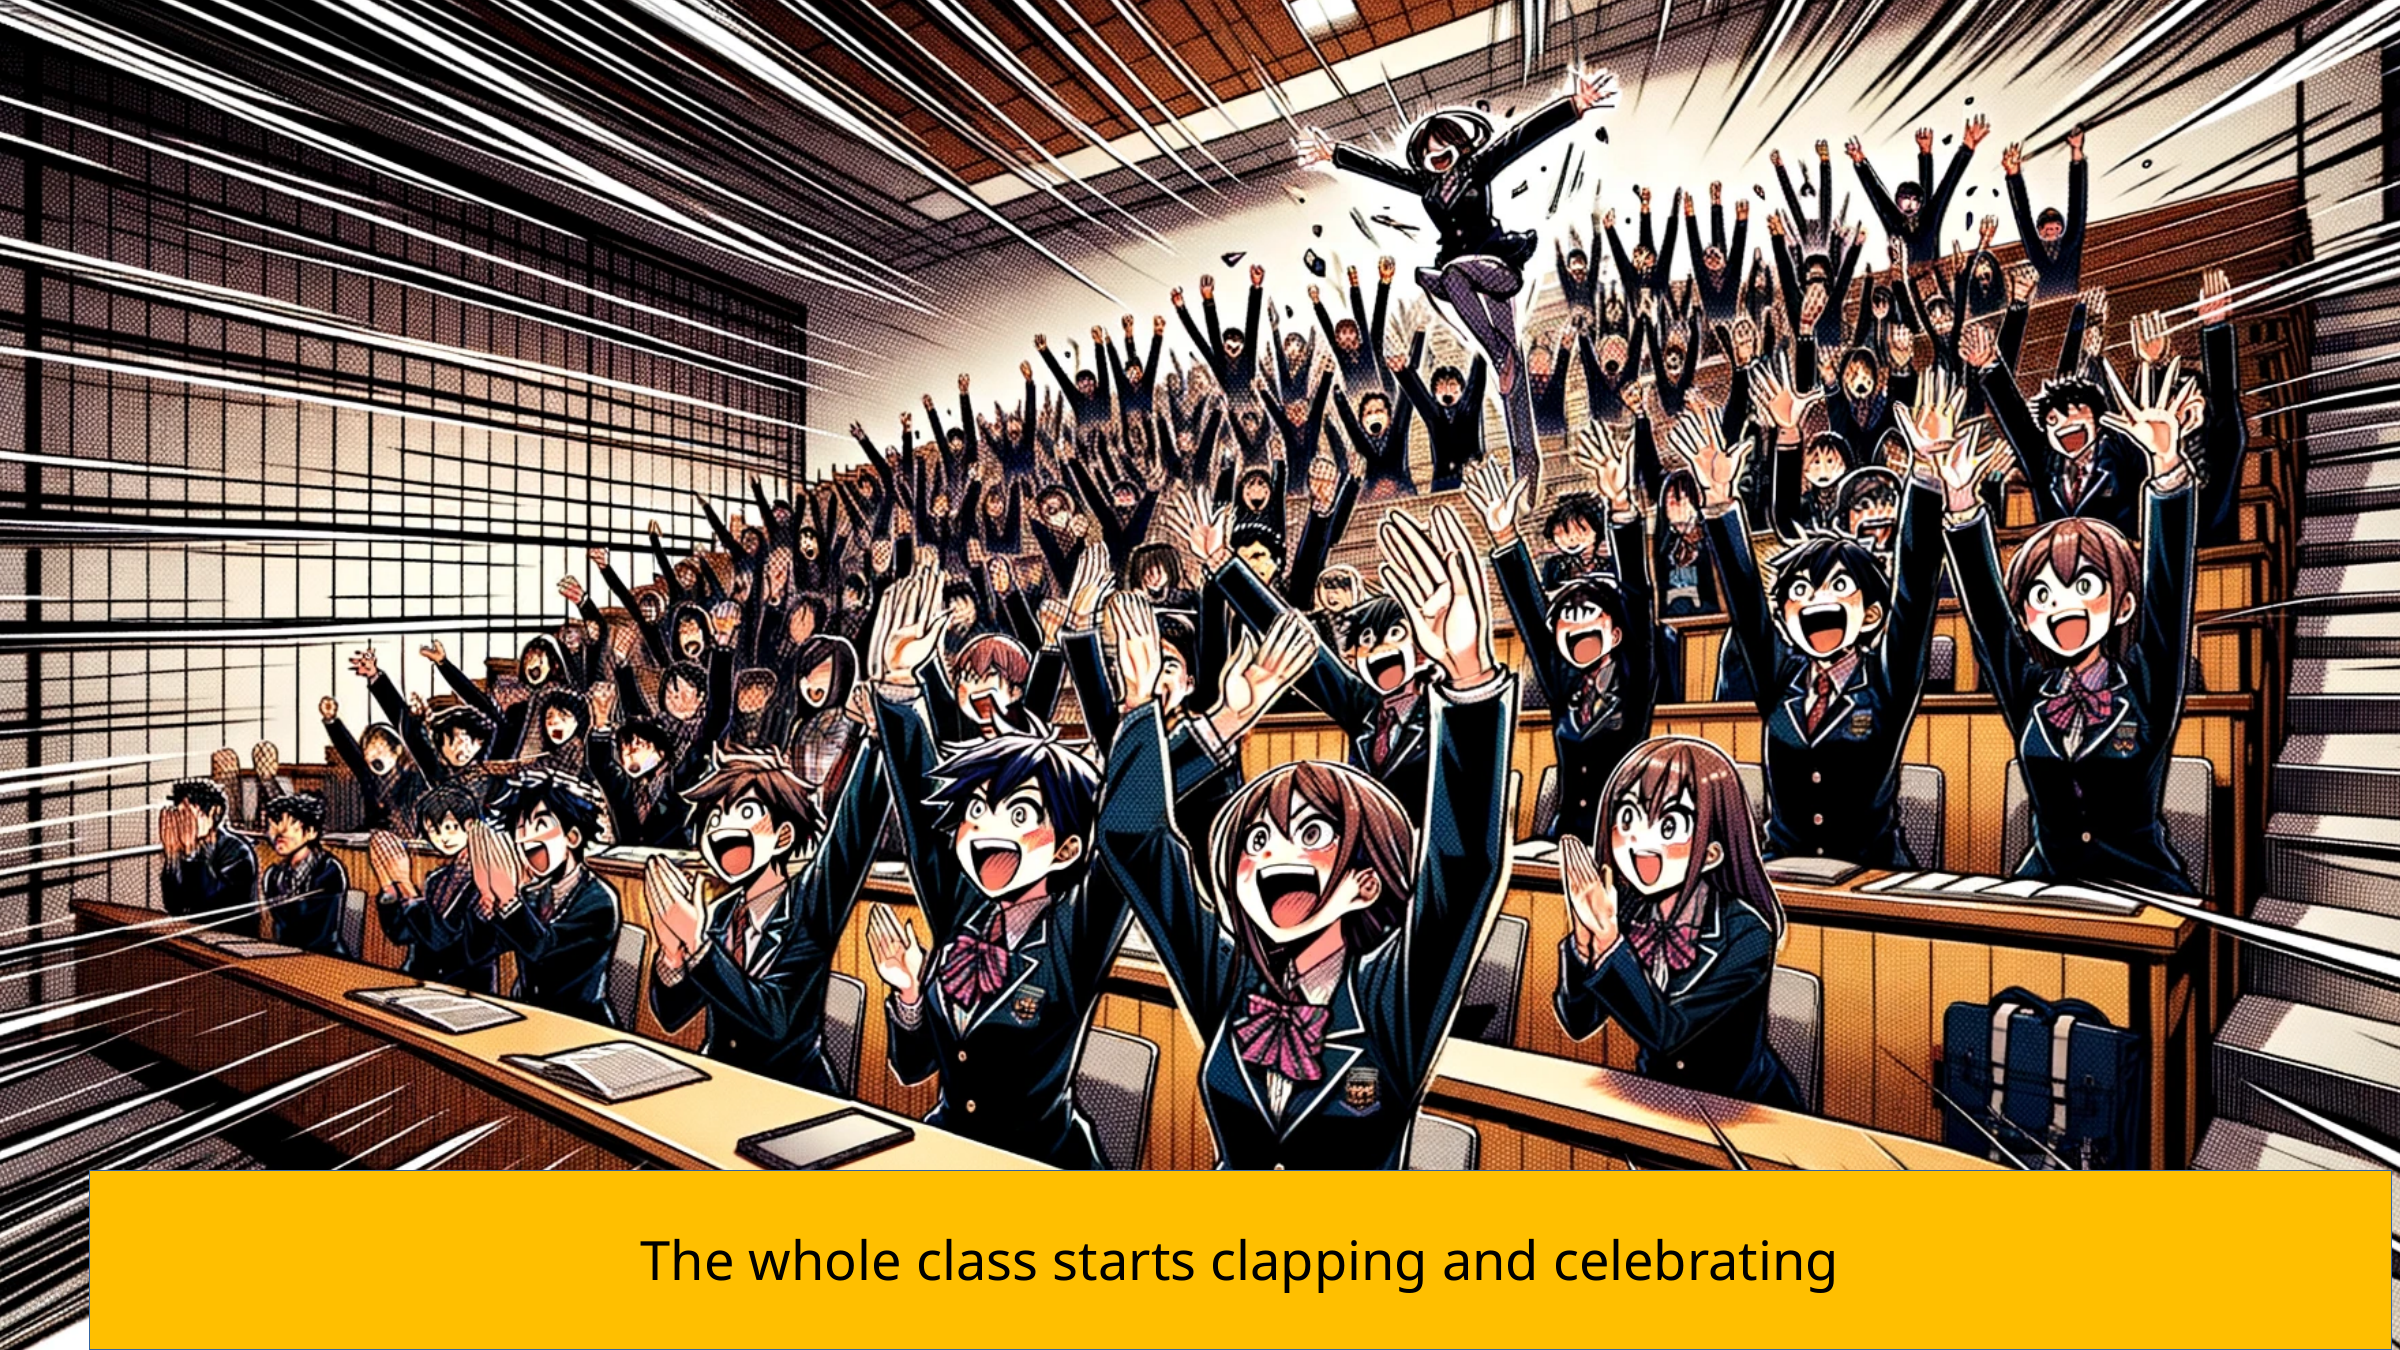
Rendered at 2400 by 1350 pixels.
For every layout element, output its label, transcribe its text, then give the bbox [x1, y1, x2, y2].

text_box The whole class starts clapping and celebrating [89, 1170, 2392, 1350]
picture [0, 0, 2400, 1350]
